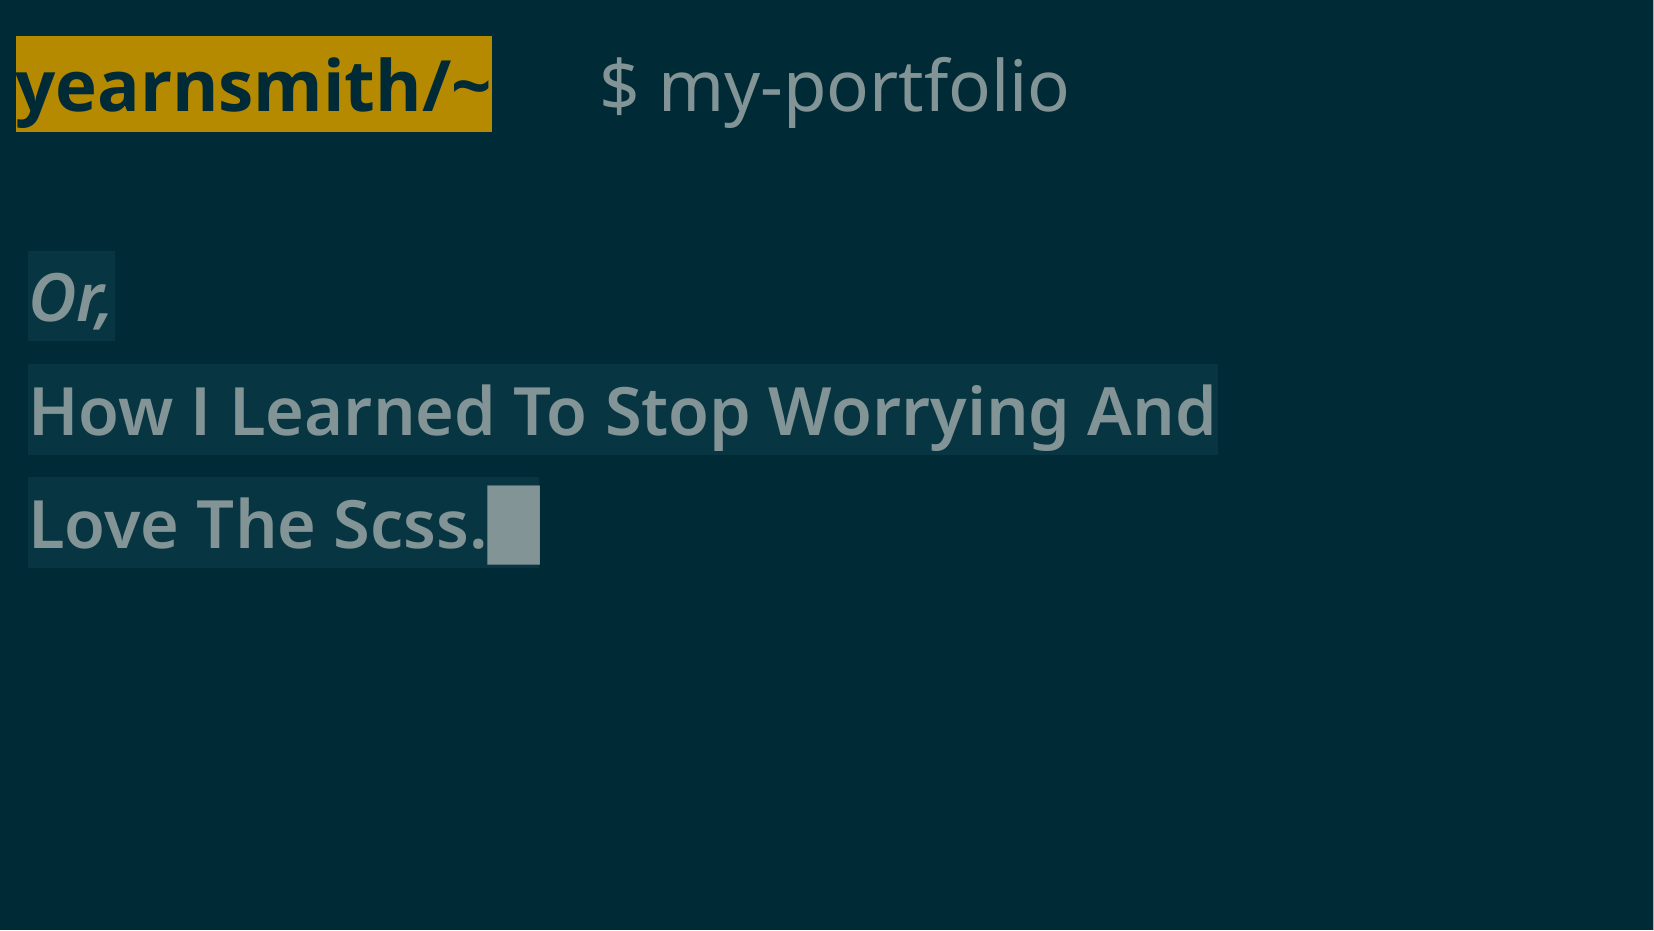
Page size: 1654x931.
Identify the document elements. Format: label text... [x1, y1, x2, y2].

title Yearnsmith/~ [15, 40, 556, 128]
title $ my-portfolio [599, 0, 1365, 172]
subtitle Or, How I learned to stop worrying and Love the Scss.█ [4, 214, 1502, 582]
